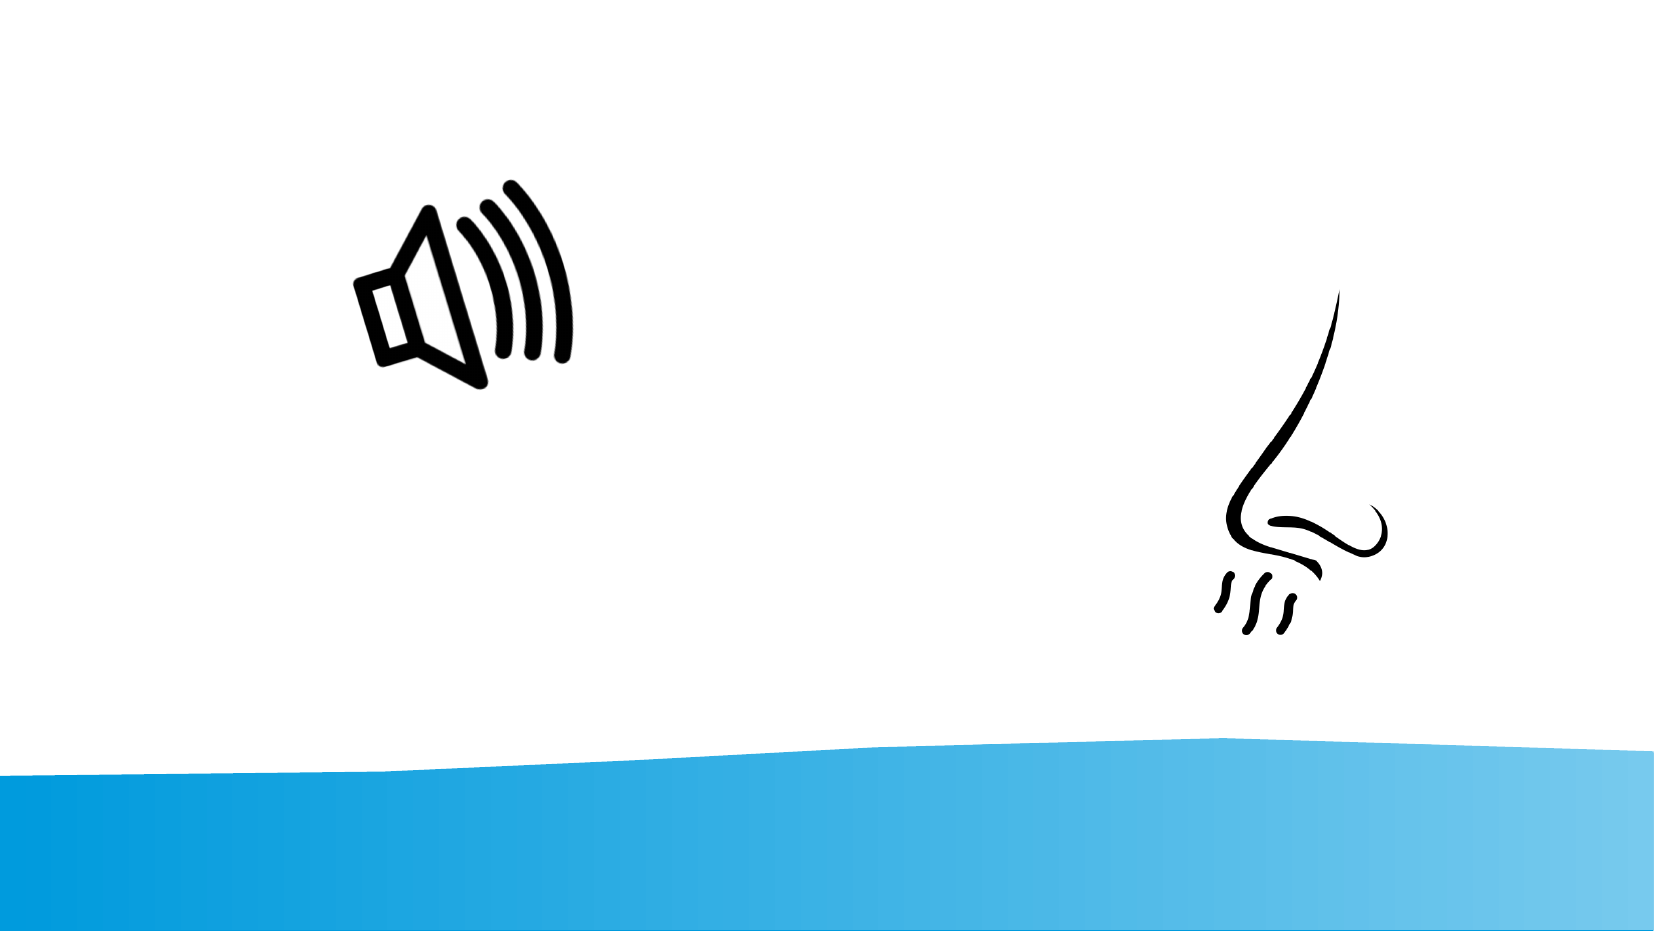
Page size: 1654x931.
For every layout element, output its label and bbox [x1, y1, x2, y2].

picture [324, 159, 604, 429]
picture [1213, 289, 1388, 635]
